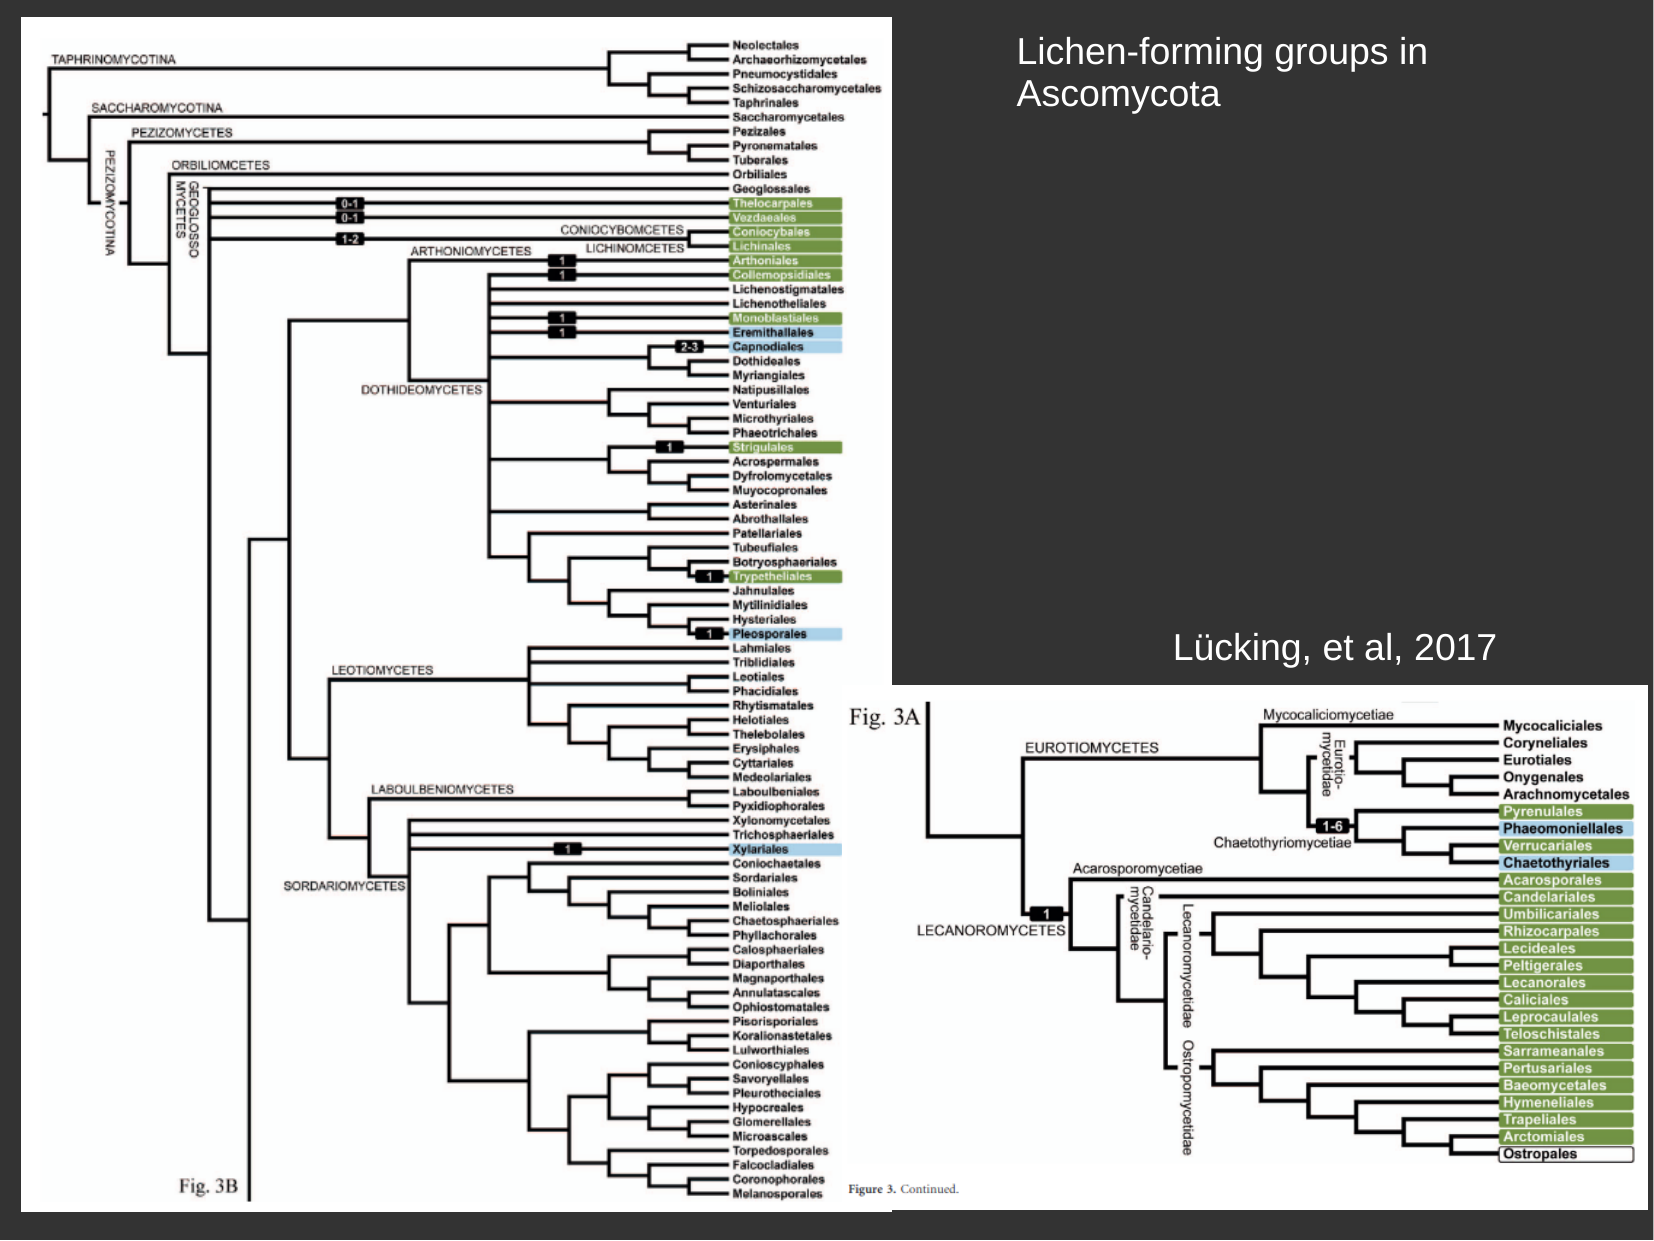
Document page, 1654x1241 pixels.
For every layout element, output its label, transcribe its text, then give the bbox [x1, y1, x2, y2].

text_box Lücking, et al, 2017 [1158, 618, 1637, 676]
text_box Lichen-forming groups in Ascomycota [1001, 23, 1520, 122]
picture [21, 17, 1648, 1212]
